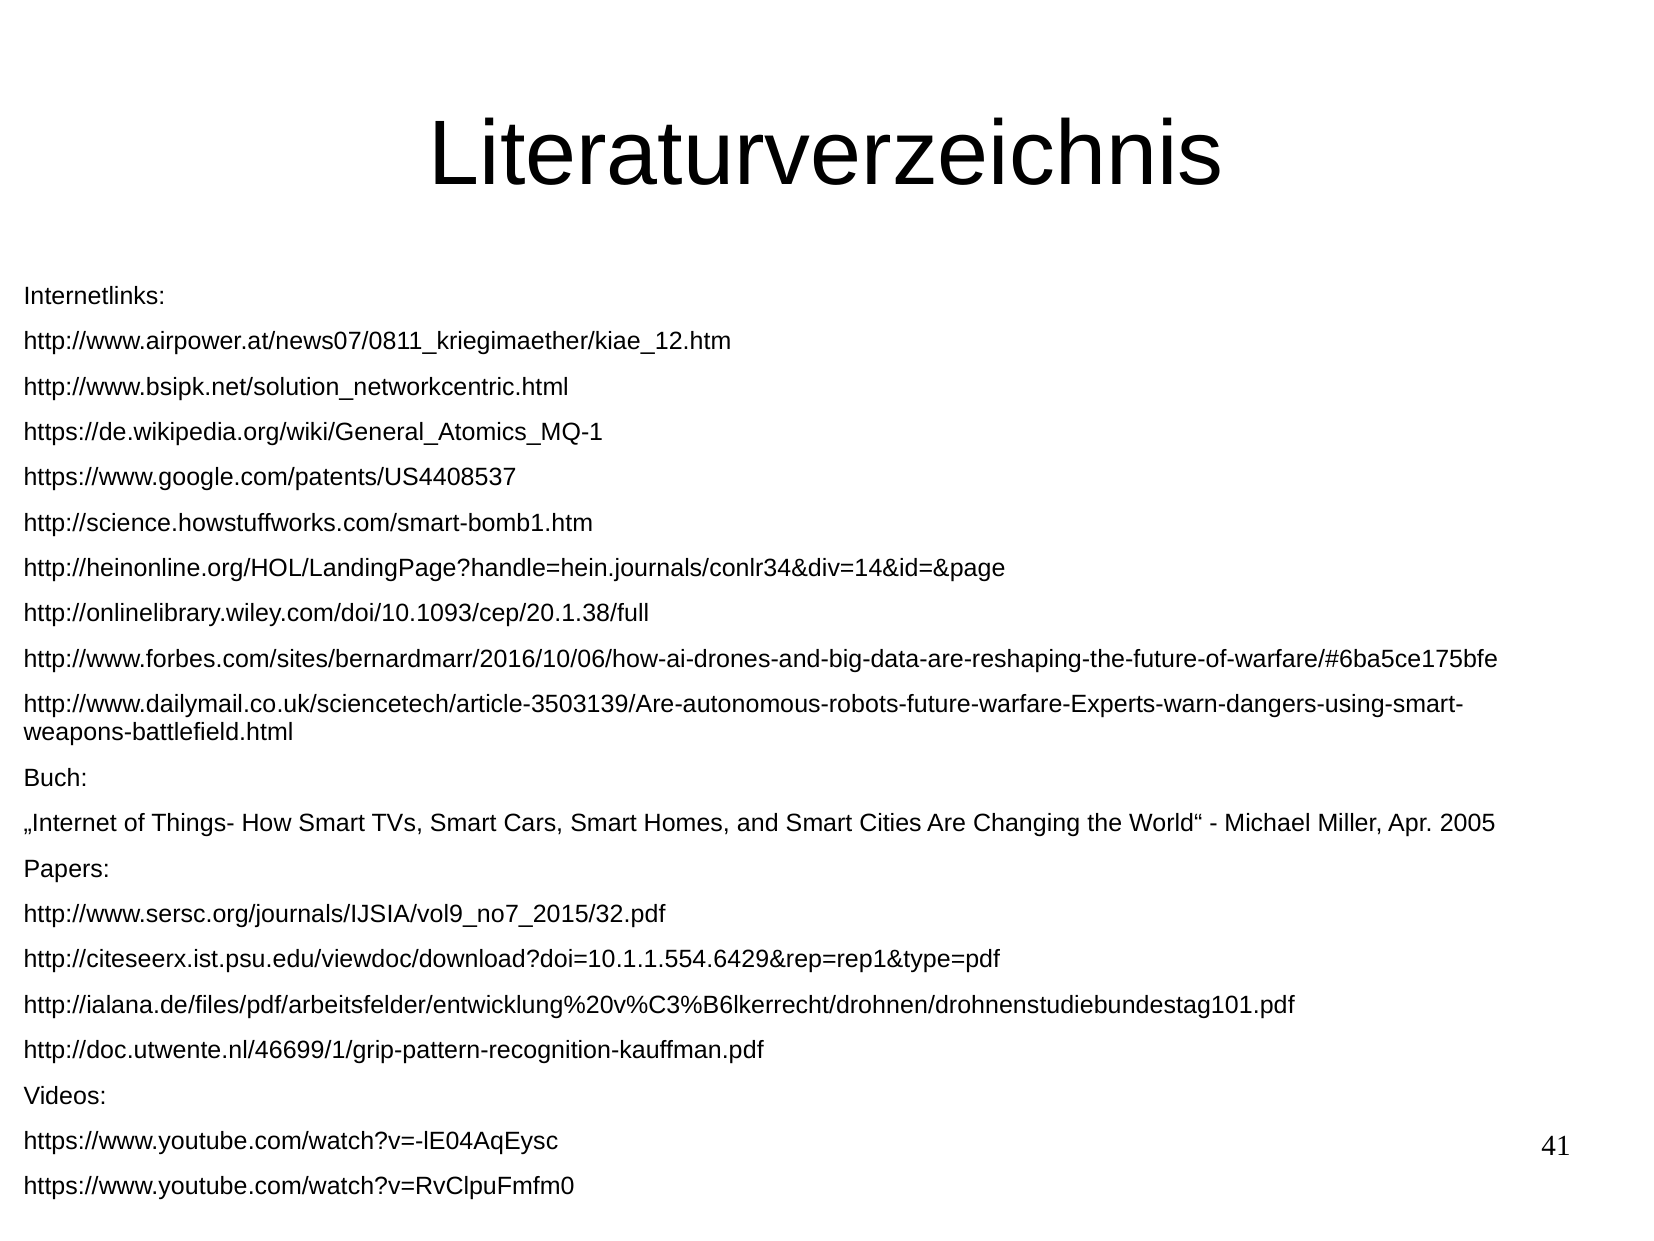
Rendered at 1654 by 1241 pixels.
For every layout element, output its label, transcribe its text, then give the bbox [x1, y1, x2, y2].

title Literaturverzeichnis [82, 49, 1571, 257]
list Internetlinks: http://www.airpower.at/news07/0811_kriegimaether/kiae_12.htm http://www.bsipk.net/solution_networkcentric.html https://de.wikipedia.org/wiki/General_Atomics_MQ-1 https://www.google.com/patents/US4408537 http://science.howstuffworks.com/smart-bomb1.htm http://heinonline.org/HOL/LandingPage?handle=hein.journals/conlr34&div=14&id=&page http://onlinelibrary.wiley.com/doi/10.1093/cep/20.1.38/full http://www.forbes.com/sites/bernardmarr/2016/10/06/how-ai-drones-and-big-data-are-reshaping-the-future-of-warfare/#6ba5ce175bfe http://www.dailymail.co.uk/sciencetech/article-3503139/Are-autonomous-robots-future-warfare-Experts-warn-dangers-using-smart-weapons-battlefield.html Buch: „Internet of Things- How Smart TVs, Smart Cars, Smart Homes, and Smart Cities Are Changing the World“ - Michael Miller, Apr. 2005 Papers: http://www.sersc.org/journals/IJSIA/vol9_no7_2015/32.pdf http://citeseerx.ist.psu.edu/viewdoc/download?doi=10.1.1.554.6429&rep=rep1&type=pdf http://ialana.de/files/pdf/arbeitsfelder/entwicklung%20v%C3%B6lkerrecht/drohnen/drohnenstudiebundestag101.pdf http://doc.utwente.nl/46699/1/grip-pattern-recognition-kauffman.pdf Videos: https://www.youtube.com/watch?v=-lE04AqEysc https://www.youtube.com/watch?v=RvClpuFmfm0 [23, 281, 1571, 1241]
